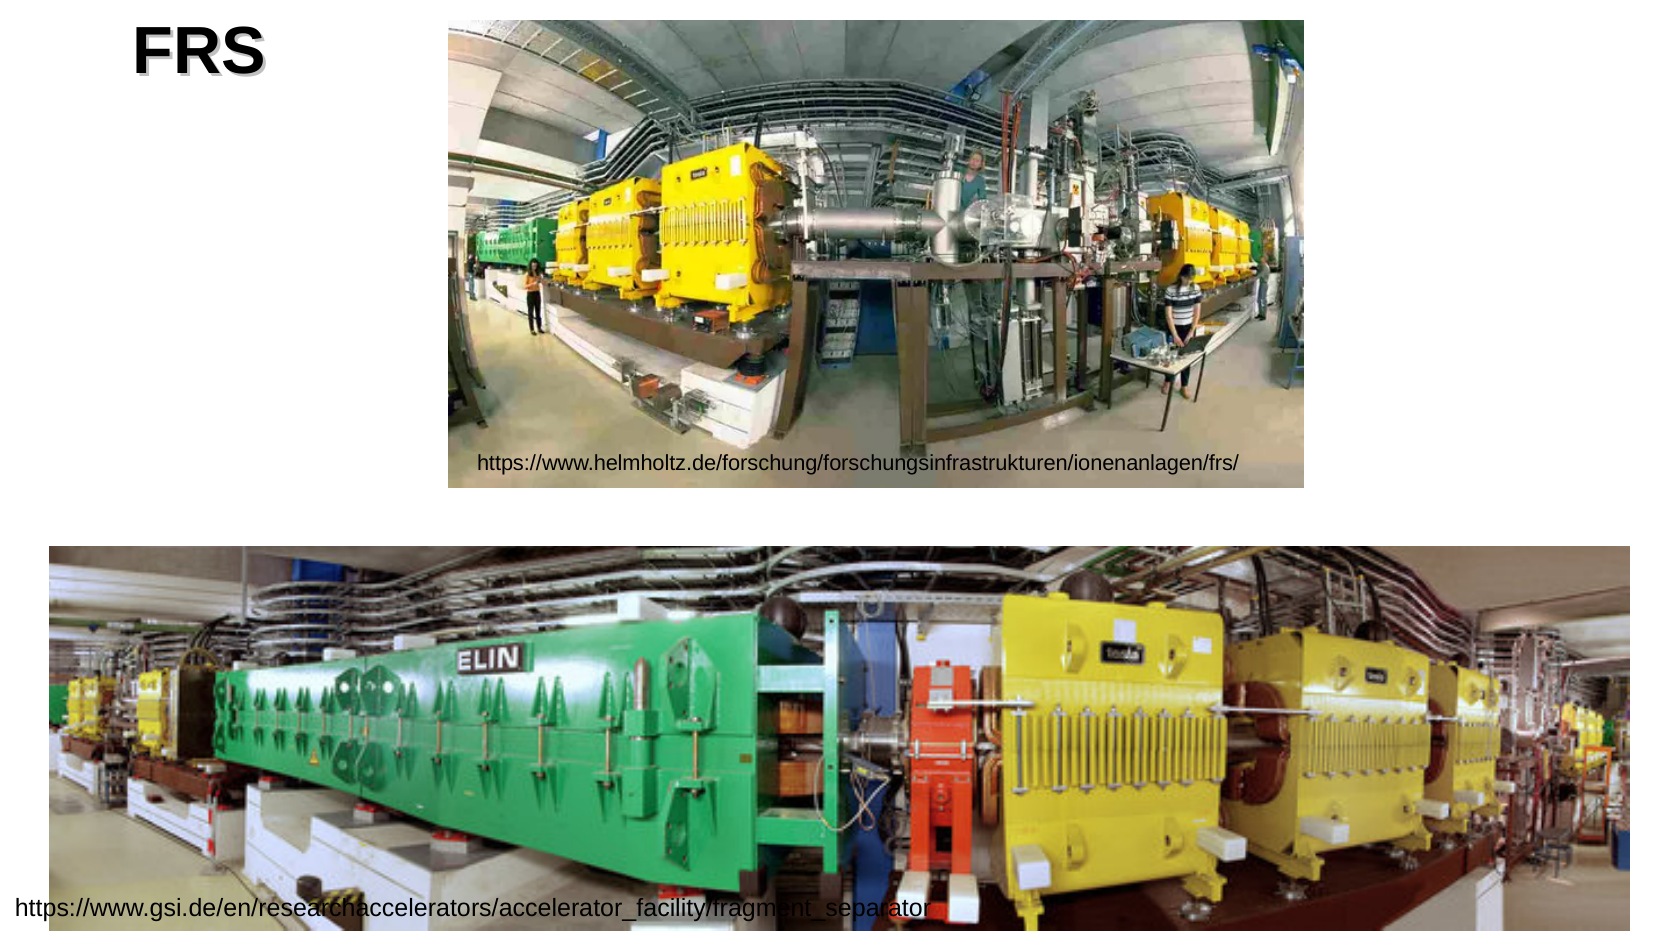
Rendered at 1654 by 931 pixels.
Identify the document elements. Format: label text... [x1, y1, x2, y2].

text_box FRS [118, 5, 443, 96]
text_box https://www.helmholtz.de/forschung/forschungsinfrastrukturen/ionenanlagen/frs/ [462, 442, 1282, 507]
picture [448, 20, 1304, 488]
picture [49, 546, 1630, 931]
text_box https://www.gsi.de/en/researchaccelerators/accelerator_facility/fragment_separator [0, 885, 975, 929]
